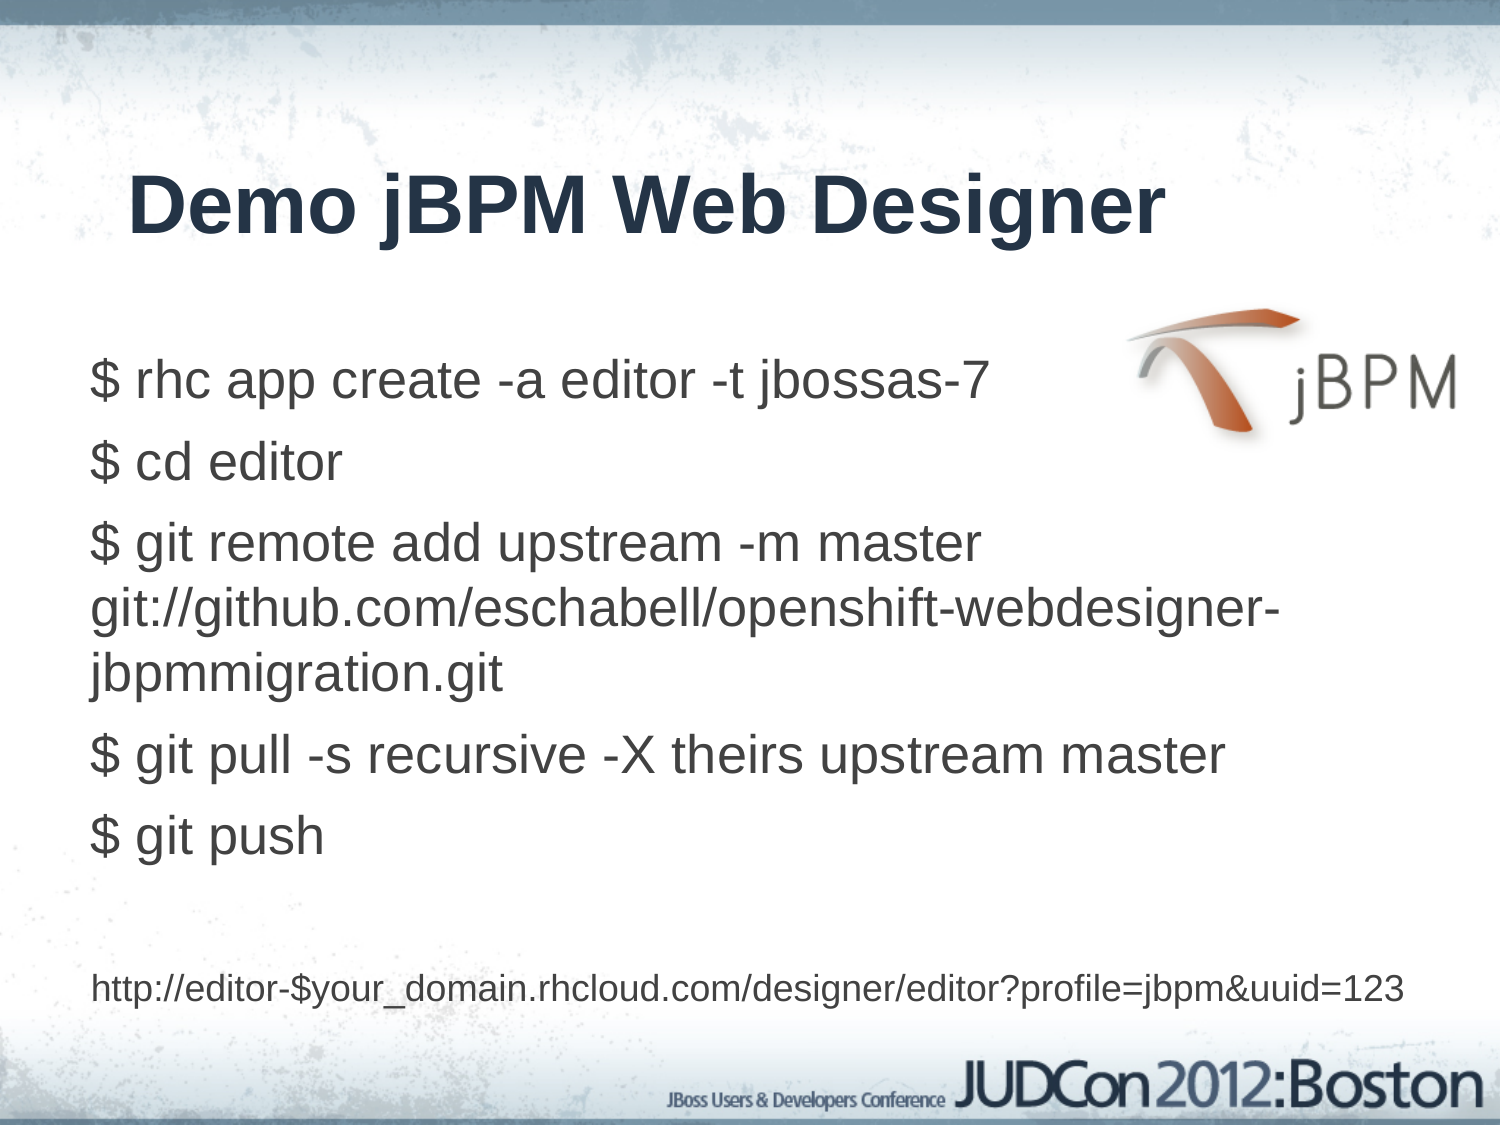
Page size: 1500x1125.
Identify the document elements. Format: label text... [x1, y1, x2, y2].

list $ rhc app create -a editor -t jbossas-7 $ cd editor $ git remote add upstream -m master git://github.com/eschabell/openshift-webdesigner-jbpmmigration.git $ git pull -s recursive -X theirs upstream master $ git push http://editor-$your_domain.rhcloud.com/designer/editor?profile=jbpm&uuid=123 [19, 336, 1457, 1080]
title Demo jBPM Web Designer [112, 82, 1388, 318]
picture [0, 0, 1500, 1125]
